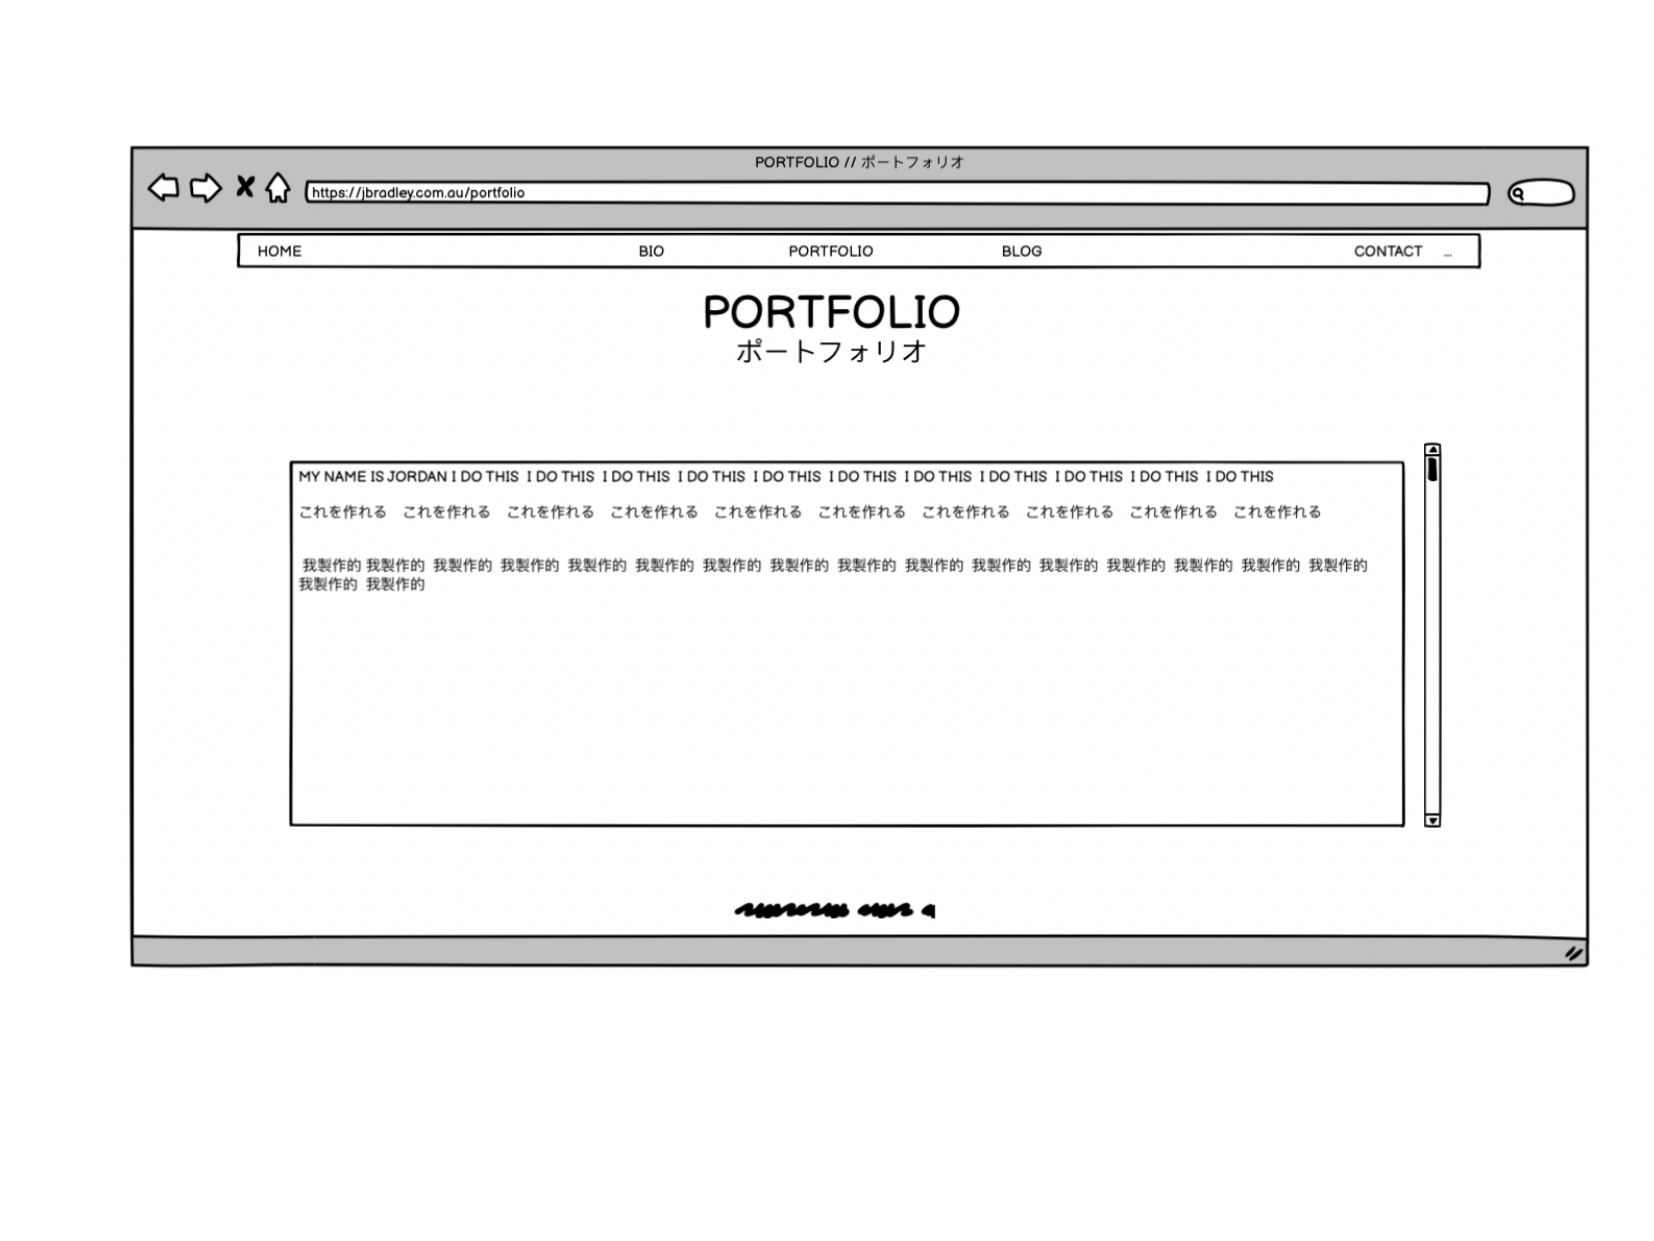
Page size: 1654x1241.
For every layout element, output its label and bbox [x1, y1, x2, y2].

picture [118, 140, 1654, 981]
